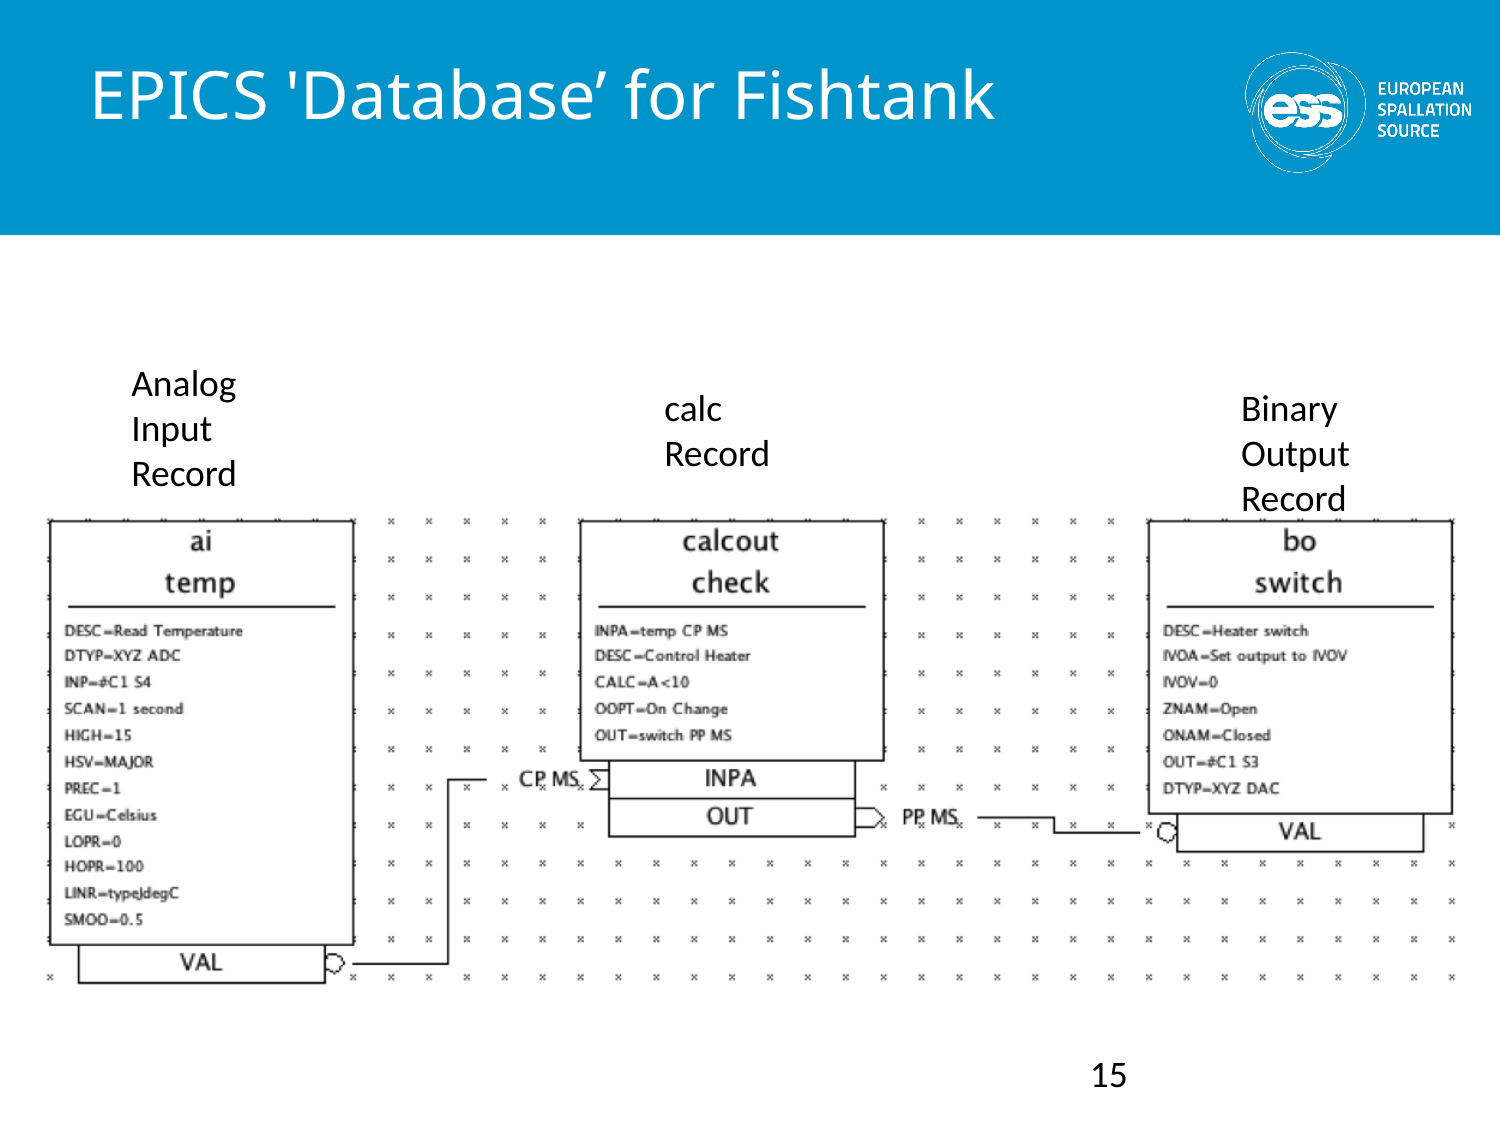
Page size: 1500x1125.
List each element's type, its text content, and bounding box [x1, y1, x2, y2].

picture [1423, 83, 1430, 94]
picture [18, 488, 1482, 1000]
picture [1409, 104, 1415, 115]
picture [1432, 125, 1438, 136]
picture [1379, 83, 1385, 94]
picture [1436, 104, 1444, 115]
picture [1418, 104, 1423, 115]
picture [1454, 83, 1458, 94]
picture [1422, 125, 1428, 134]
picture [1389, 104, 1393, 115]
text_box calc Record [649, 376, 786, 482]
title EPICS 'Database’ for Fishtank [75, 45, 1247, 233]
picture [1398, 109, 1406, 115]
slide_number <number> [1074, 1042, 1425, 1103]
picture [1264, 94, 1342, 127]
picture [1443, 86, 1450, 93]
text_box Binary Output Record [1226, 376, 1365, 527]
text_box Analog Input Record [116, 351, 253, 502]
picture [1400, 83, 1407, 94]
